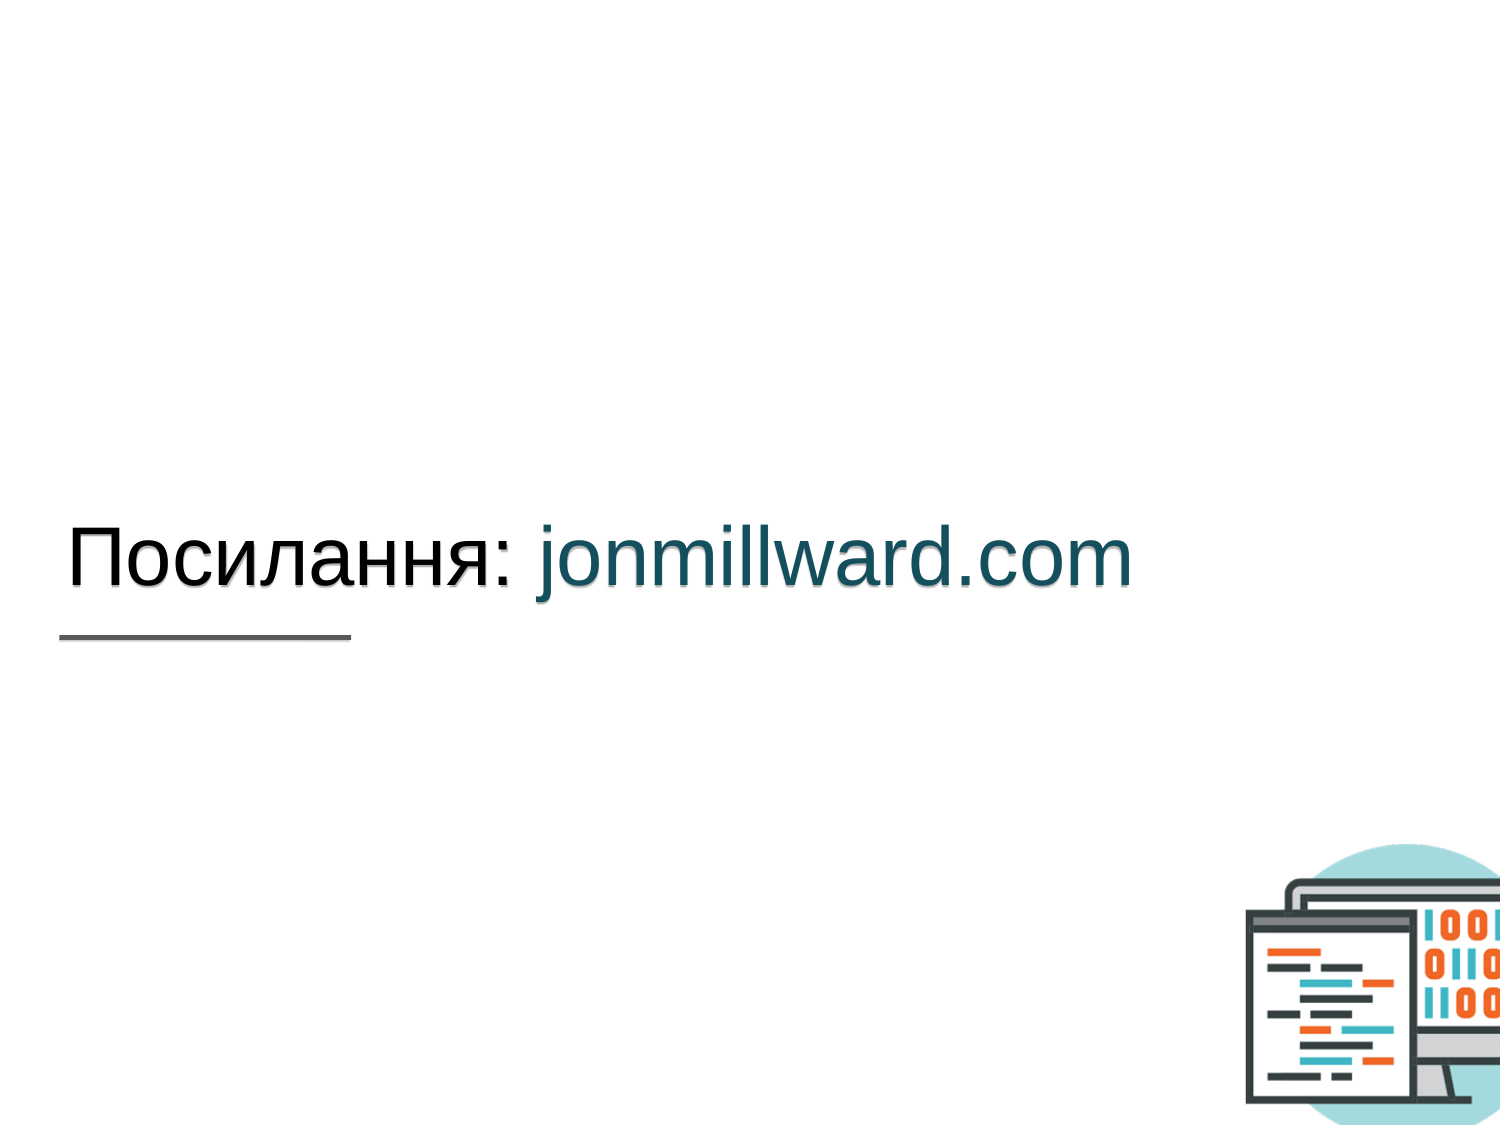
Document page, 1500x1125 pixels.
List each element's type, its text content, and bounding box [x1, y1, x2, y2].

picture [1199, 844, 1500, 1125]
title Посилання: jonmillward.com [51, 487, 1449, 613]
